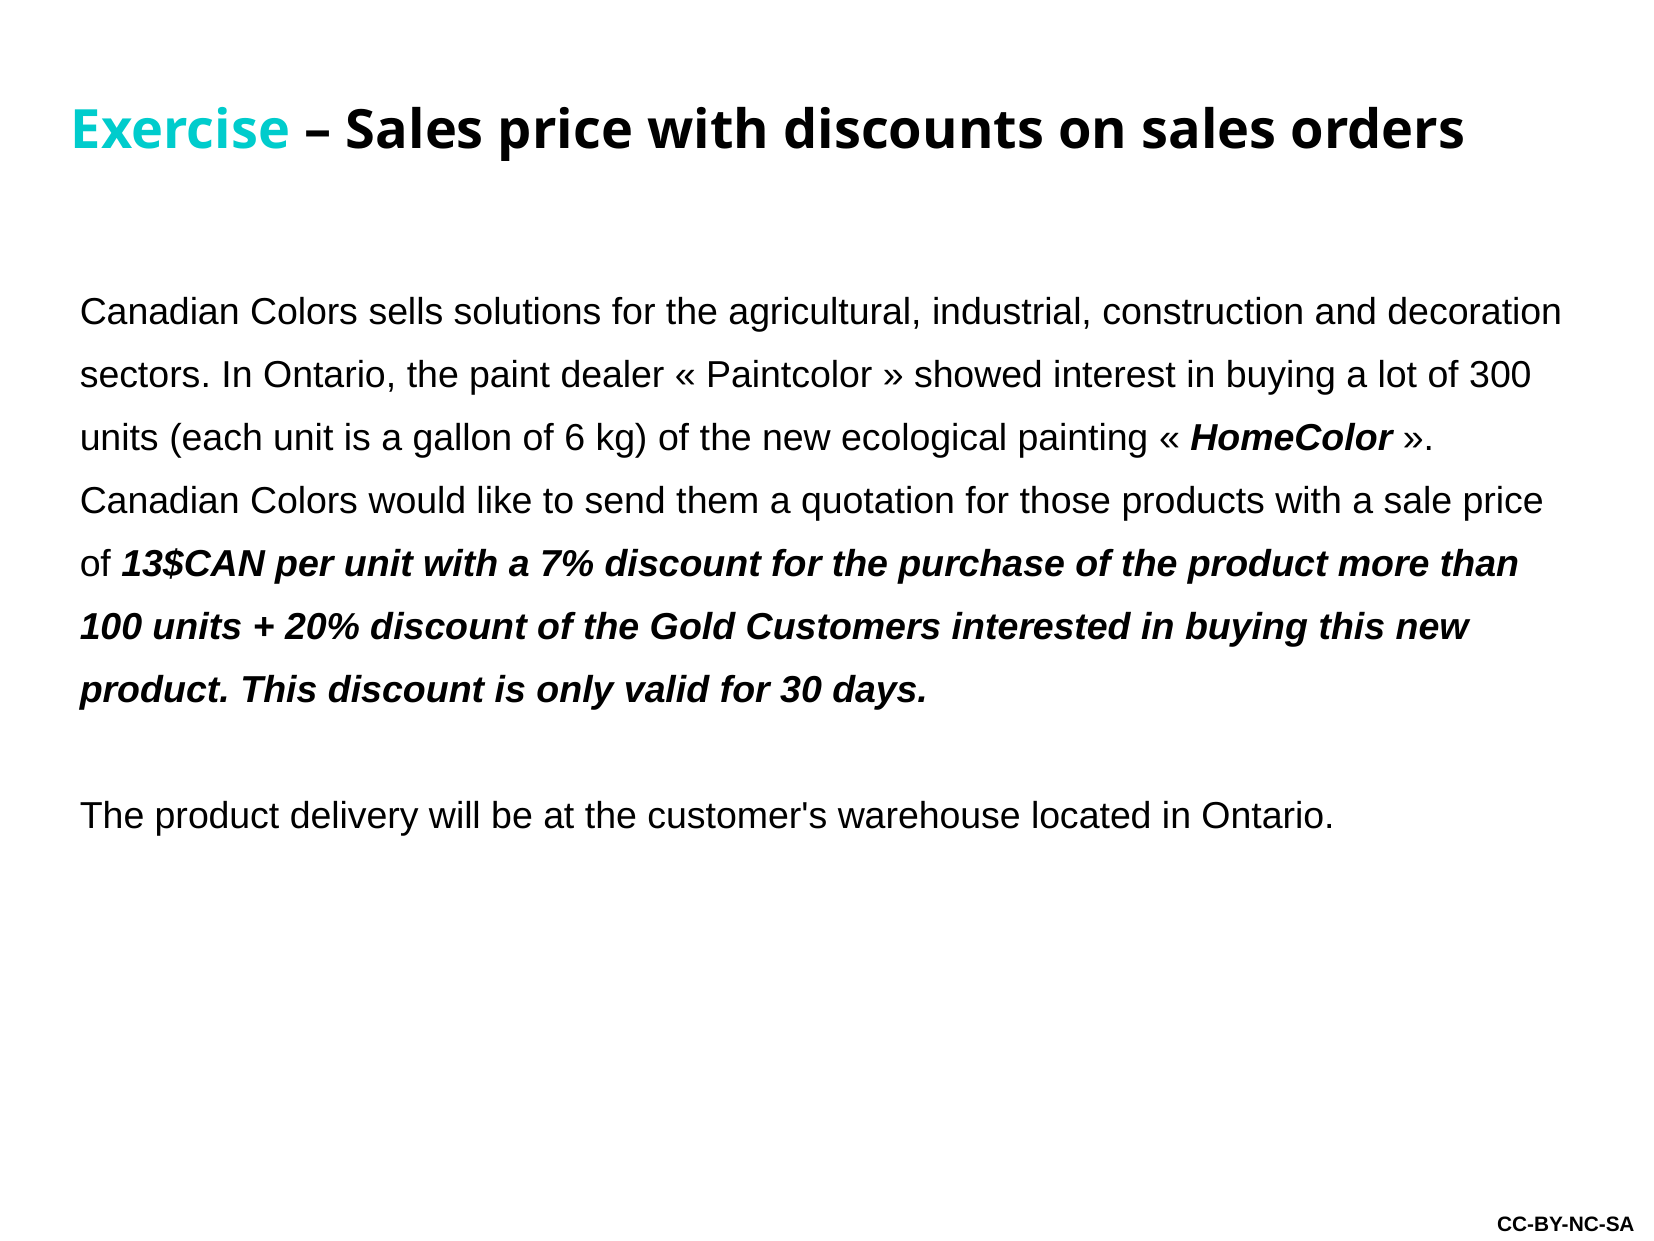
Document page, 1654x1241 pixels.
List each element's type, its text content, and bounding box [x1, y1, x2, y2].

text_box Canadian Colors sells solutions for the agricultural, industrial, construction and decoration sectors. In Ontario, the paint dealer « Paintcolor » showed interest in buying a lot of 300 units (each unit is a gallon of 6 kg) of the new ecological painting « HomeColor ». Canadian Colors would like to send them a quotation for those products with a sale price of 13$CAN per unit with a 7% discount for the purchase of the product more than 100 units + 20% discount of the Gold Customers interested in buying this new product. This discount is only valid for 30 days. The product delivery will be at the customer's warehouse located in Ontario. [64, 262, 1583, 1123]
title Exercise – Sales price with discounts on sales orders [70, 23, 1560, 231]
text_box CC-BY-NC-SA [1482, 1204, 1654, 1241]
